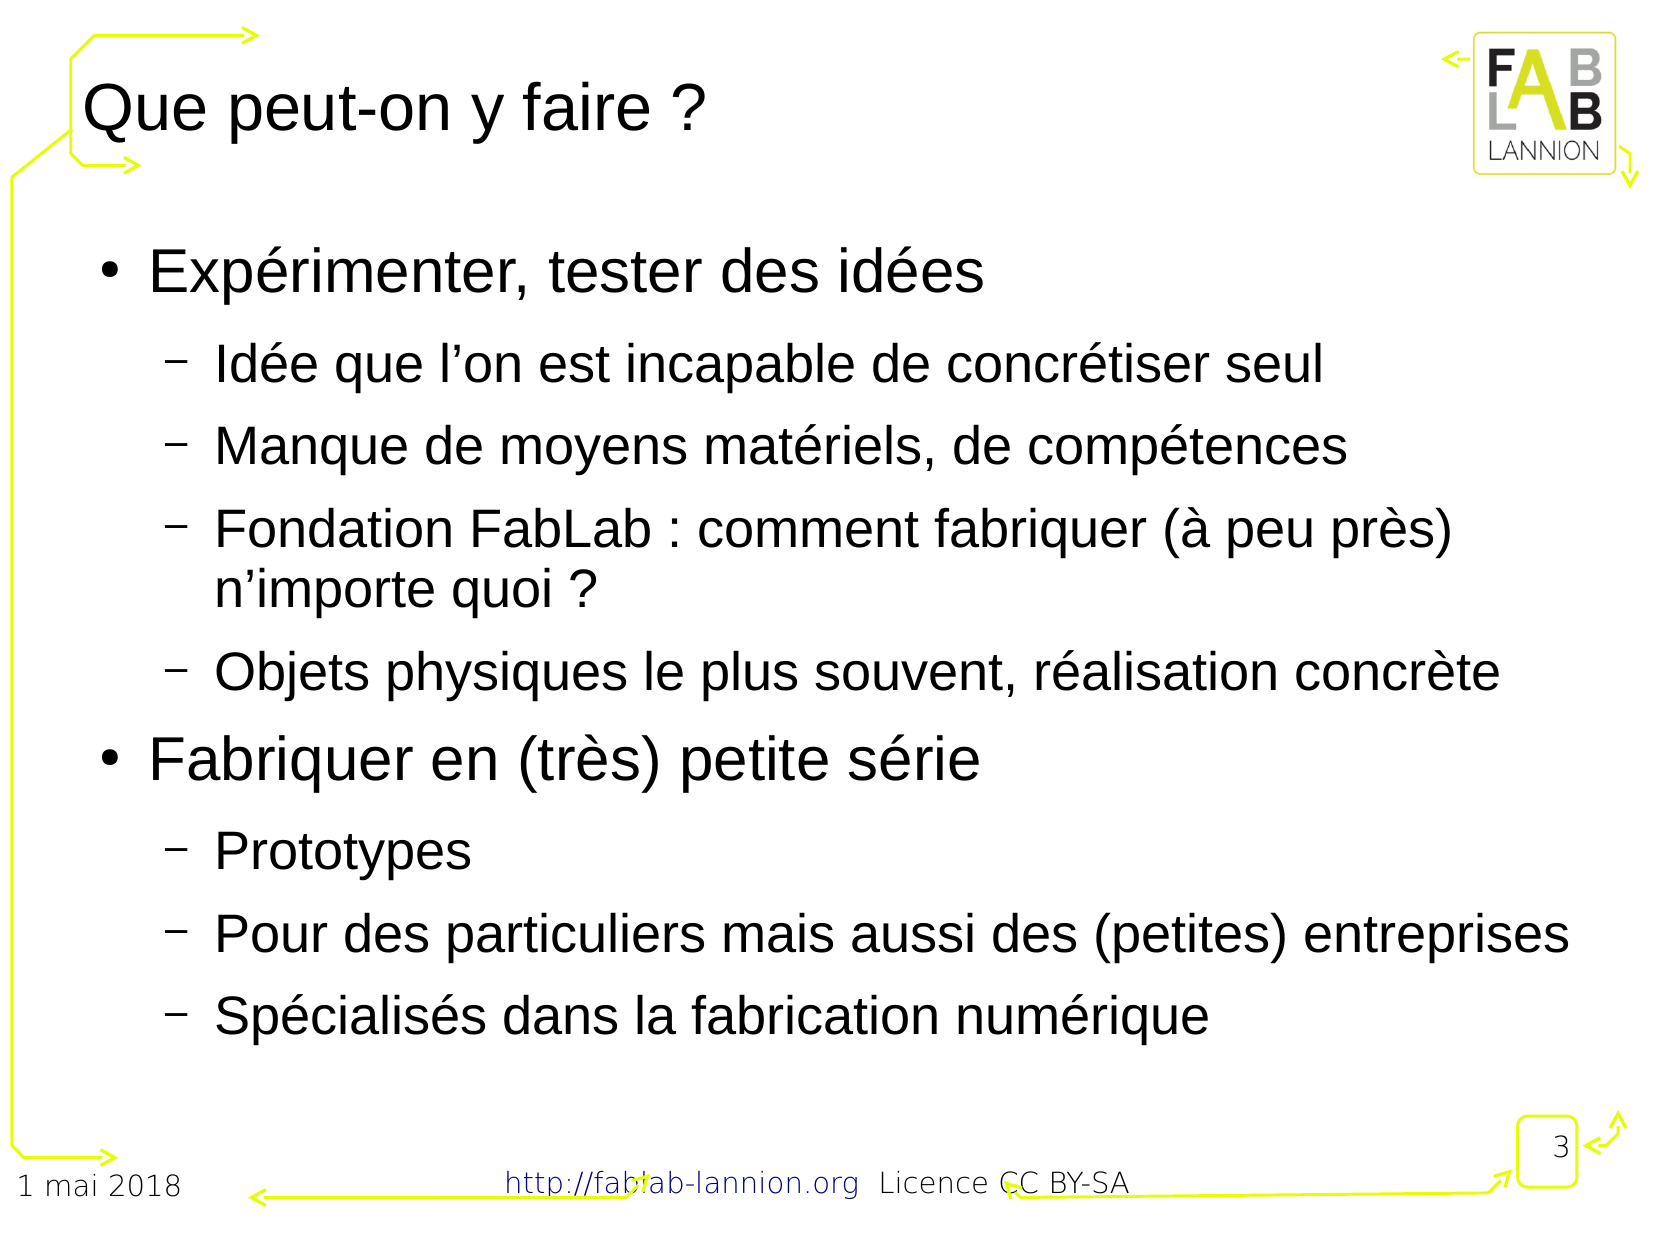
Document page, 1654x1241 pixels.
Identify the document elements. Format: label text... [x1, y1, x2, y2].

title Que peut-on y faire ? [82, 49, 1441, 166]
list Expérimenter, tester des idées Idée que l’on est incapable de concrétiser seul Manque de moyens matériels, de compétences Fondation FabLab : comment fabriquer (à peu près) n’importe quoi ? Objets physiques le plus souvent, réalisation concrète Fabriquer en (très) petite série Prototypes Pour des particuliers mais aussi des (petites) entreprises Spécialisés dans la fabrication numérique [82, 236, 1571, 1080]
picture [1470, 29, 1619, 178]
